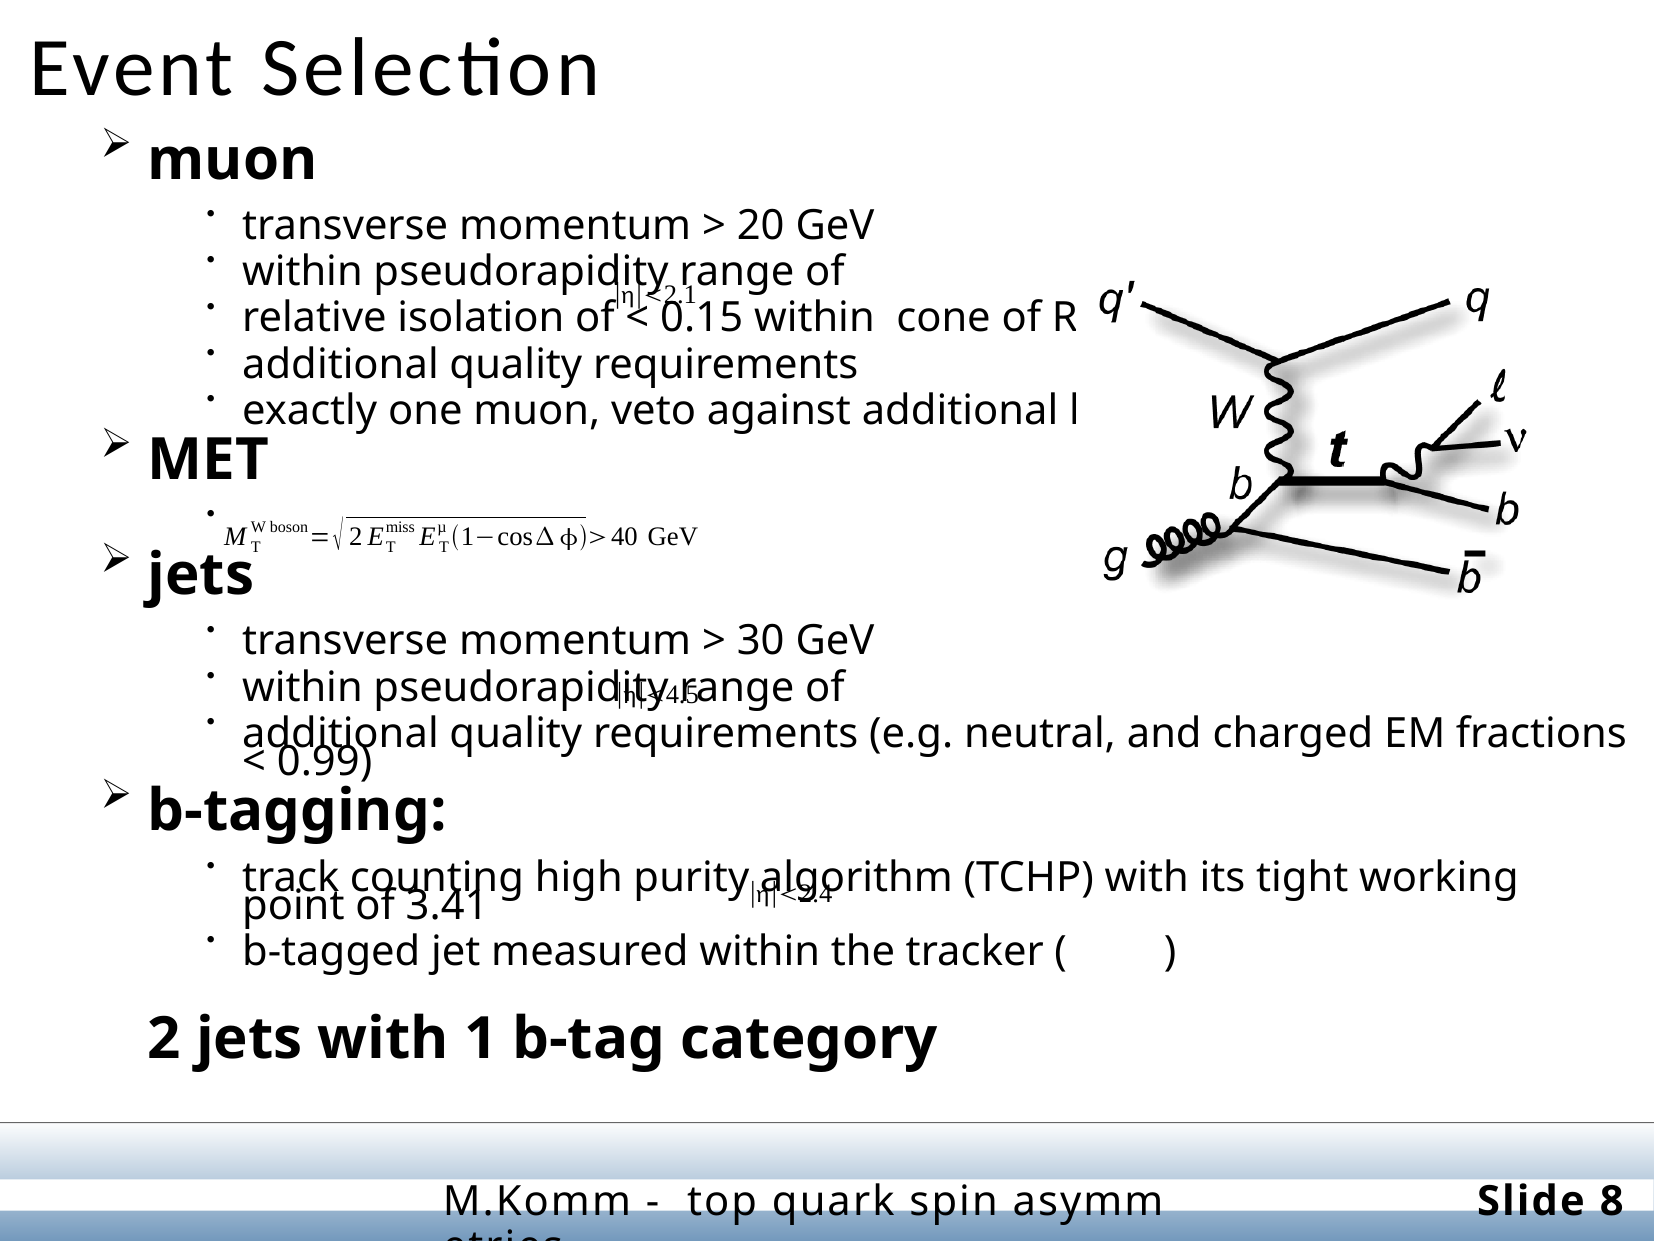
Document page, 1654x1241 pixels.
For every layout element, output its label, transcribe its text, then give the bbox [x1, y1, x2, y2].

chart [215, 515, 705, 557]
list muon transverse momentum > 20 GeV within pseudorapidity range of relative isolation of < 0.15 within cone of R=0.4 additional quality requirements exactly one muon, veto against additional leptons MET jets transverse momentum > 30 GeV within pseudorapidity range of additional quality requirements (e.g. neutral, and charged EM fractions < 0.99) b-tagging: track counting high purity algorithm (TCHP) with its tight working point of 3.41 b-tagged jet measured within the tracker ( ) 2 jets with 1 b-tag category [88, 147, 1631, 1013]
chart [740, 879, 839, 910]
title Event Selection [29, 24, 1625, 126]
chart [605, 280, 704, 311]
picture [1076, 265, 1536, 617]
chart [607, 680, 706, 711]
